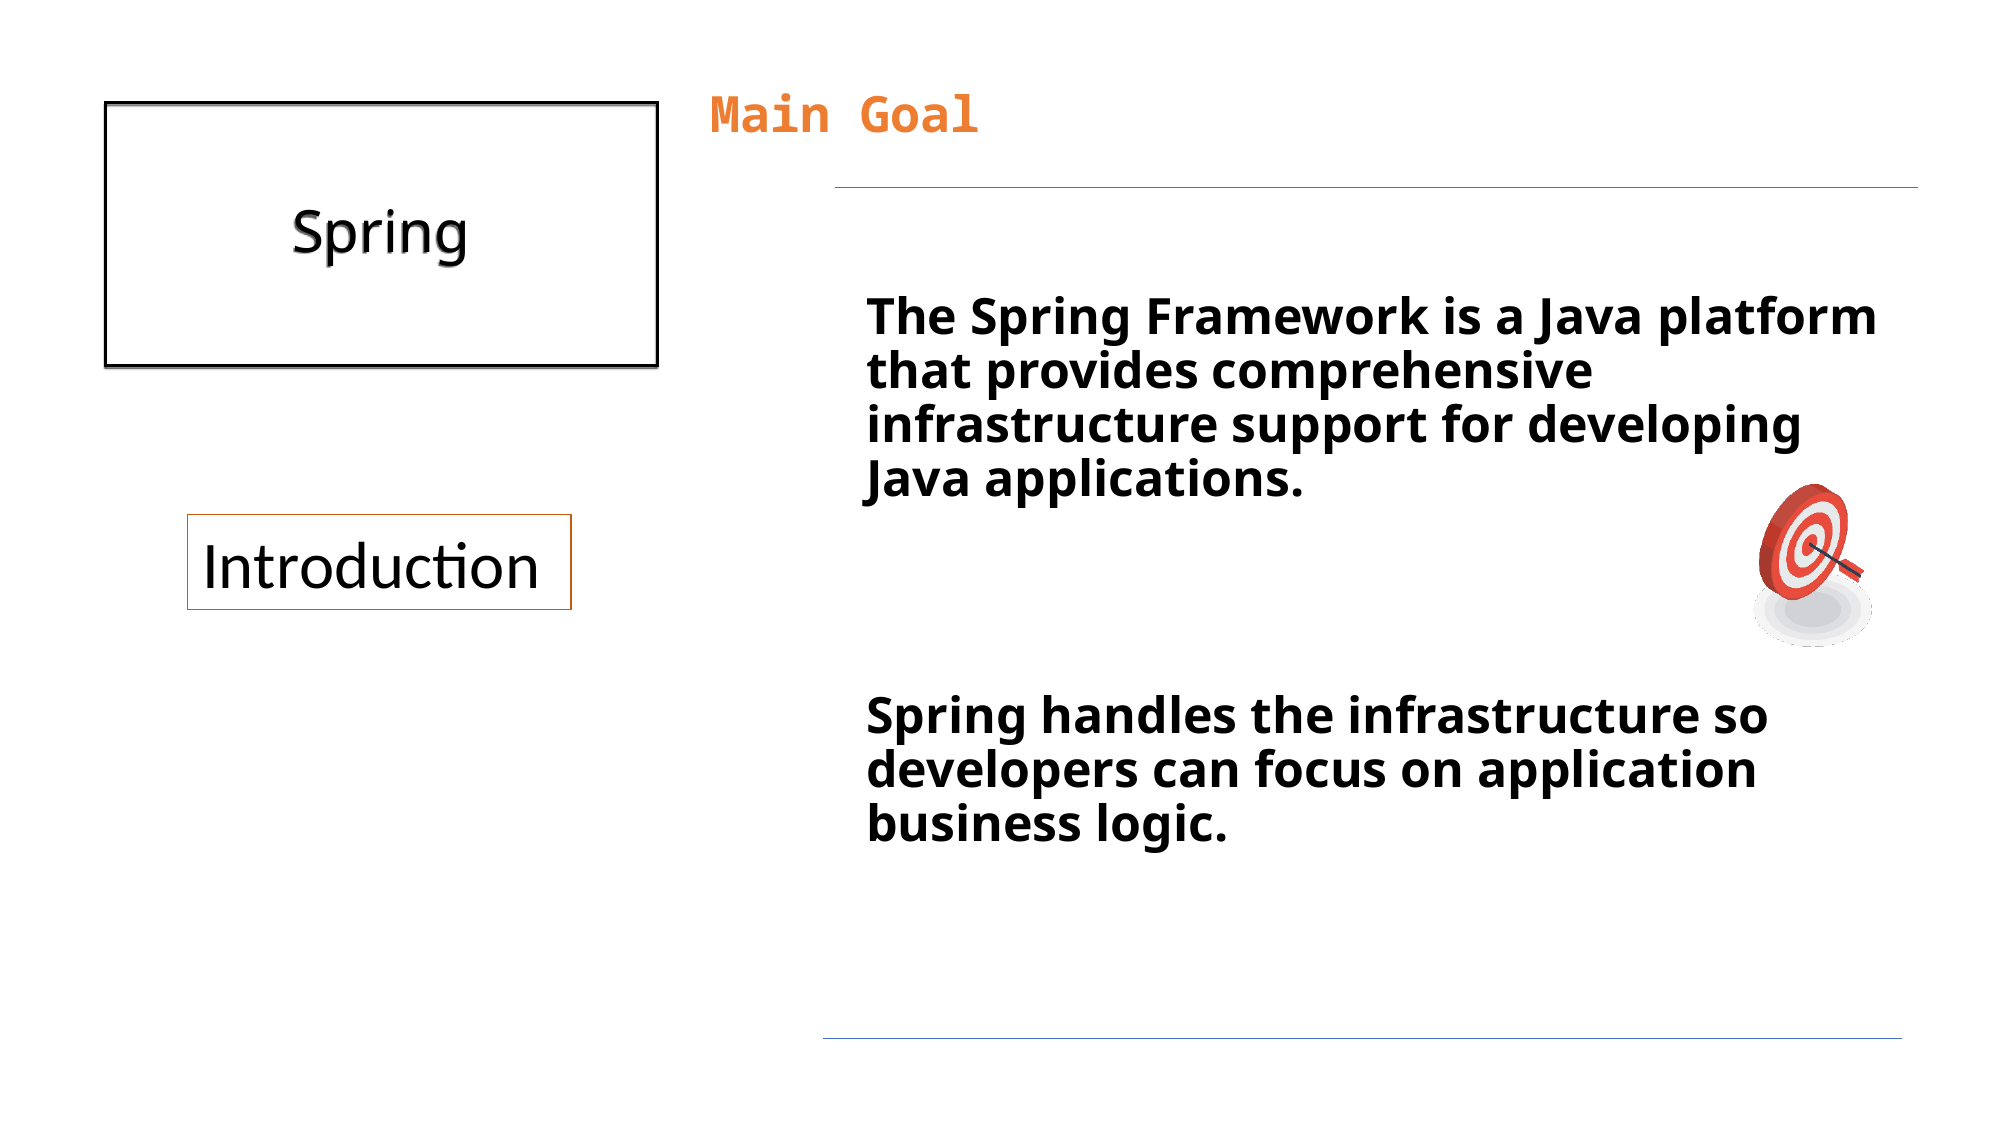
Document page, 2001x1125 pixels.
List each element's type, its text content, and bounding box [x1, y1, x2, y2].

title Spring [105, 102, 658, 366]
text_box The Spring Framework is a Java platform that provides comprehensive infrastructure support for developing Java applications. Spring handles the infrastructure so developers can focus on application business logic. [851, 189, 1935, 1023]
text_box Introduction [187, 514, 571, 610]
text_box Main Goal [695, 74, 1211, 151]
picture [1730, 477, 1895, 653]
